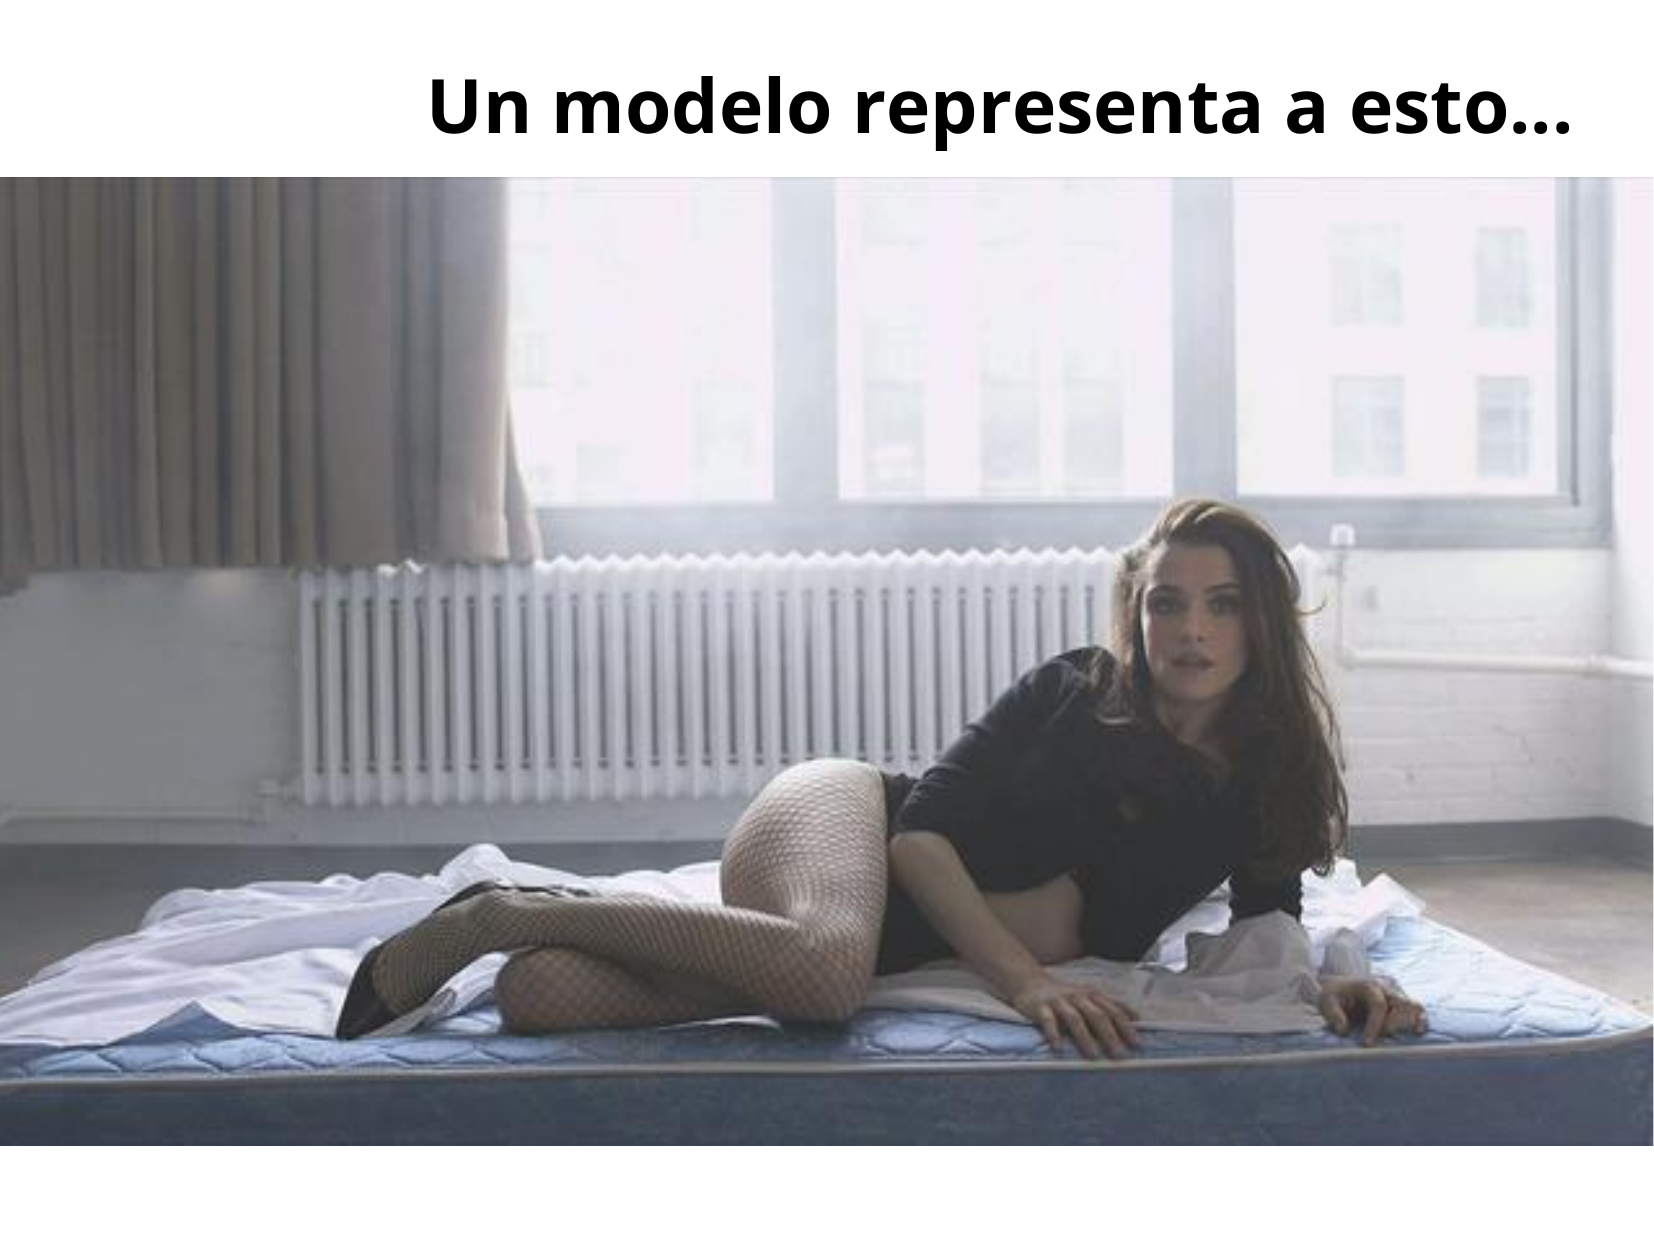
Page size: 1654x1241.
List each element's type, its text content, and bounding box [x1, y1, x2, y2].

title Un modelo representa a esto... [86, 2, 1575, 177]
picture [0, 177, 1654, 1146]
